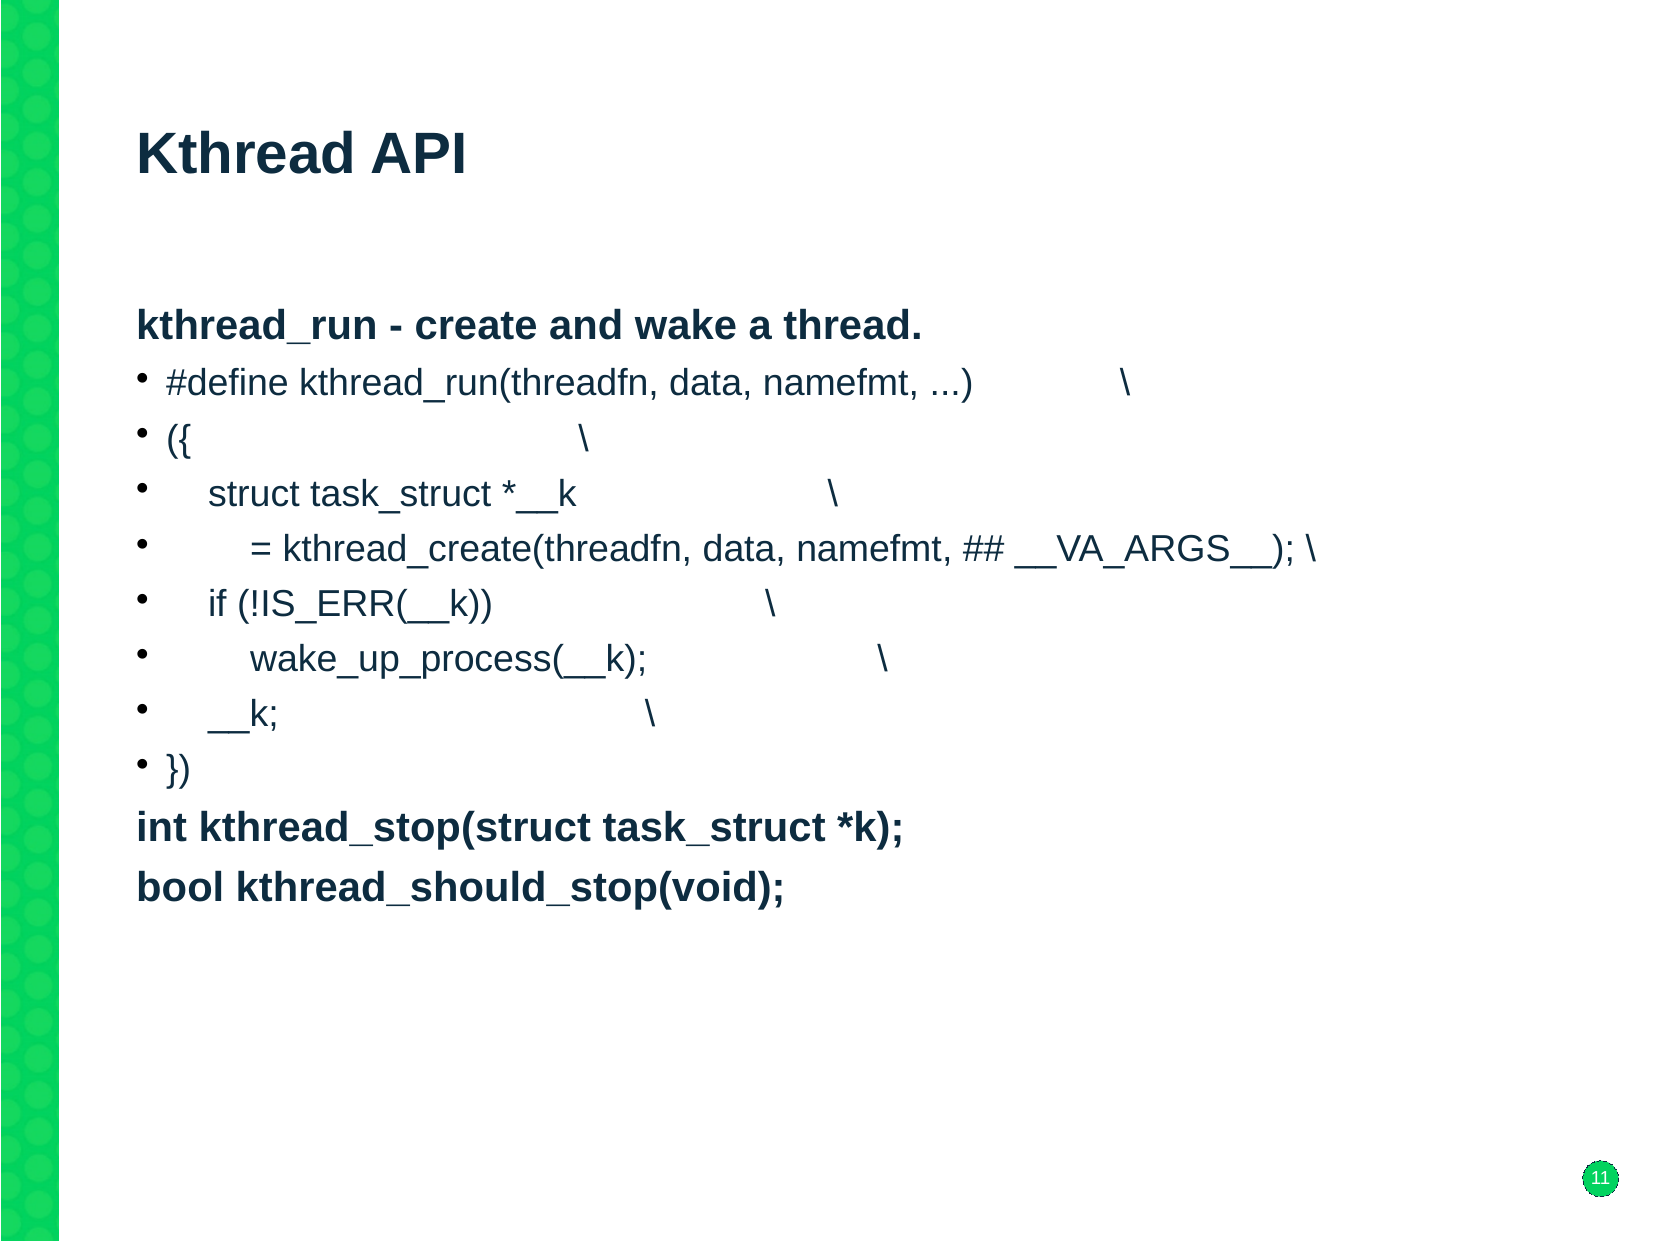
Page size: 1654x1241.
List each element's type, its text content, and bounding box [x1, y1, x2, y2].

picture [1, 0, 59, 1241]
title Kthread API [121, 49, 1531, 257]
list kthread_run - create and wake a thread. #define kthread_run(threadfn, data, namefmt, ...) \ ({ \ struct task_struct *__k \ = kthread_create(threadfn, data, namefmt, ## __VA_ARGS__); \ if (!IS_ERR(__k)) \ wake_up_process(__k); \ __k; \ }) int kthread_stop(struct task_struct *k); bool kthread_should_stop(void); [121, 290, 1531, 1100]
